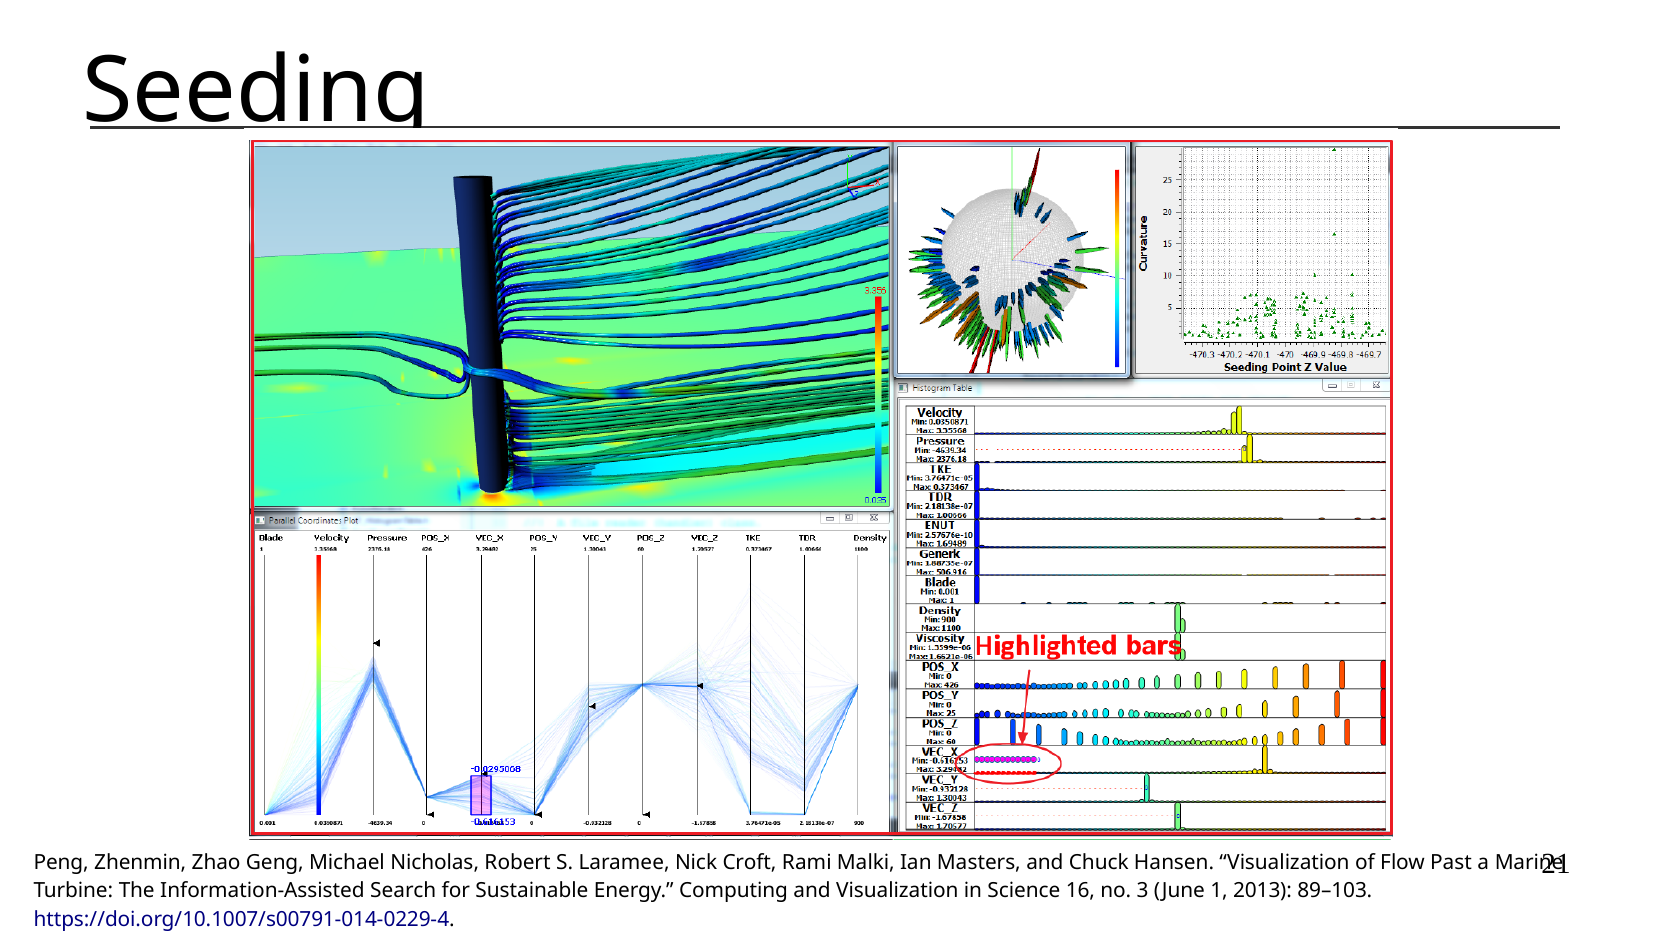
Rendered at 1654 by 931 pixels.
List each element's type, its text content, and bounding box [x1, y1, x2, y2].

text_box Peng, Zhenmin, Zhao Geng, Michael Nicholas, Robert S. Laramee, Nick Croft, Rami Malki, Ian Masters, and Chuck Hansen. “Visualization of Flow Past a Marine Turbine: The Information-Assisted Search for Sustainable Energy.” Computing and Visualization in Science 16, no. 3 (June 1, 2013): 89–103. https://doi.org/10.1007/s00791-014-0229-4. [18, 840, 1636, 931]
title Seeding [82, 32, 1571, 140]
picture [244, 128, 1398, 841]
